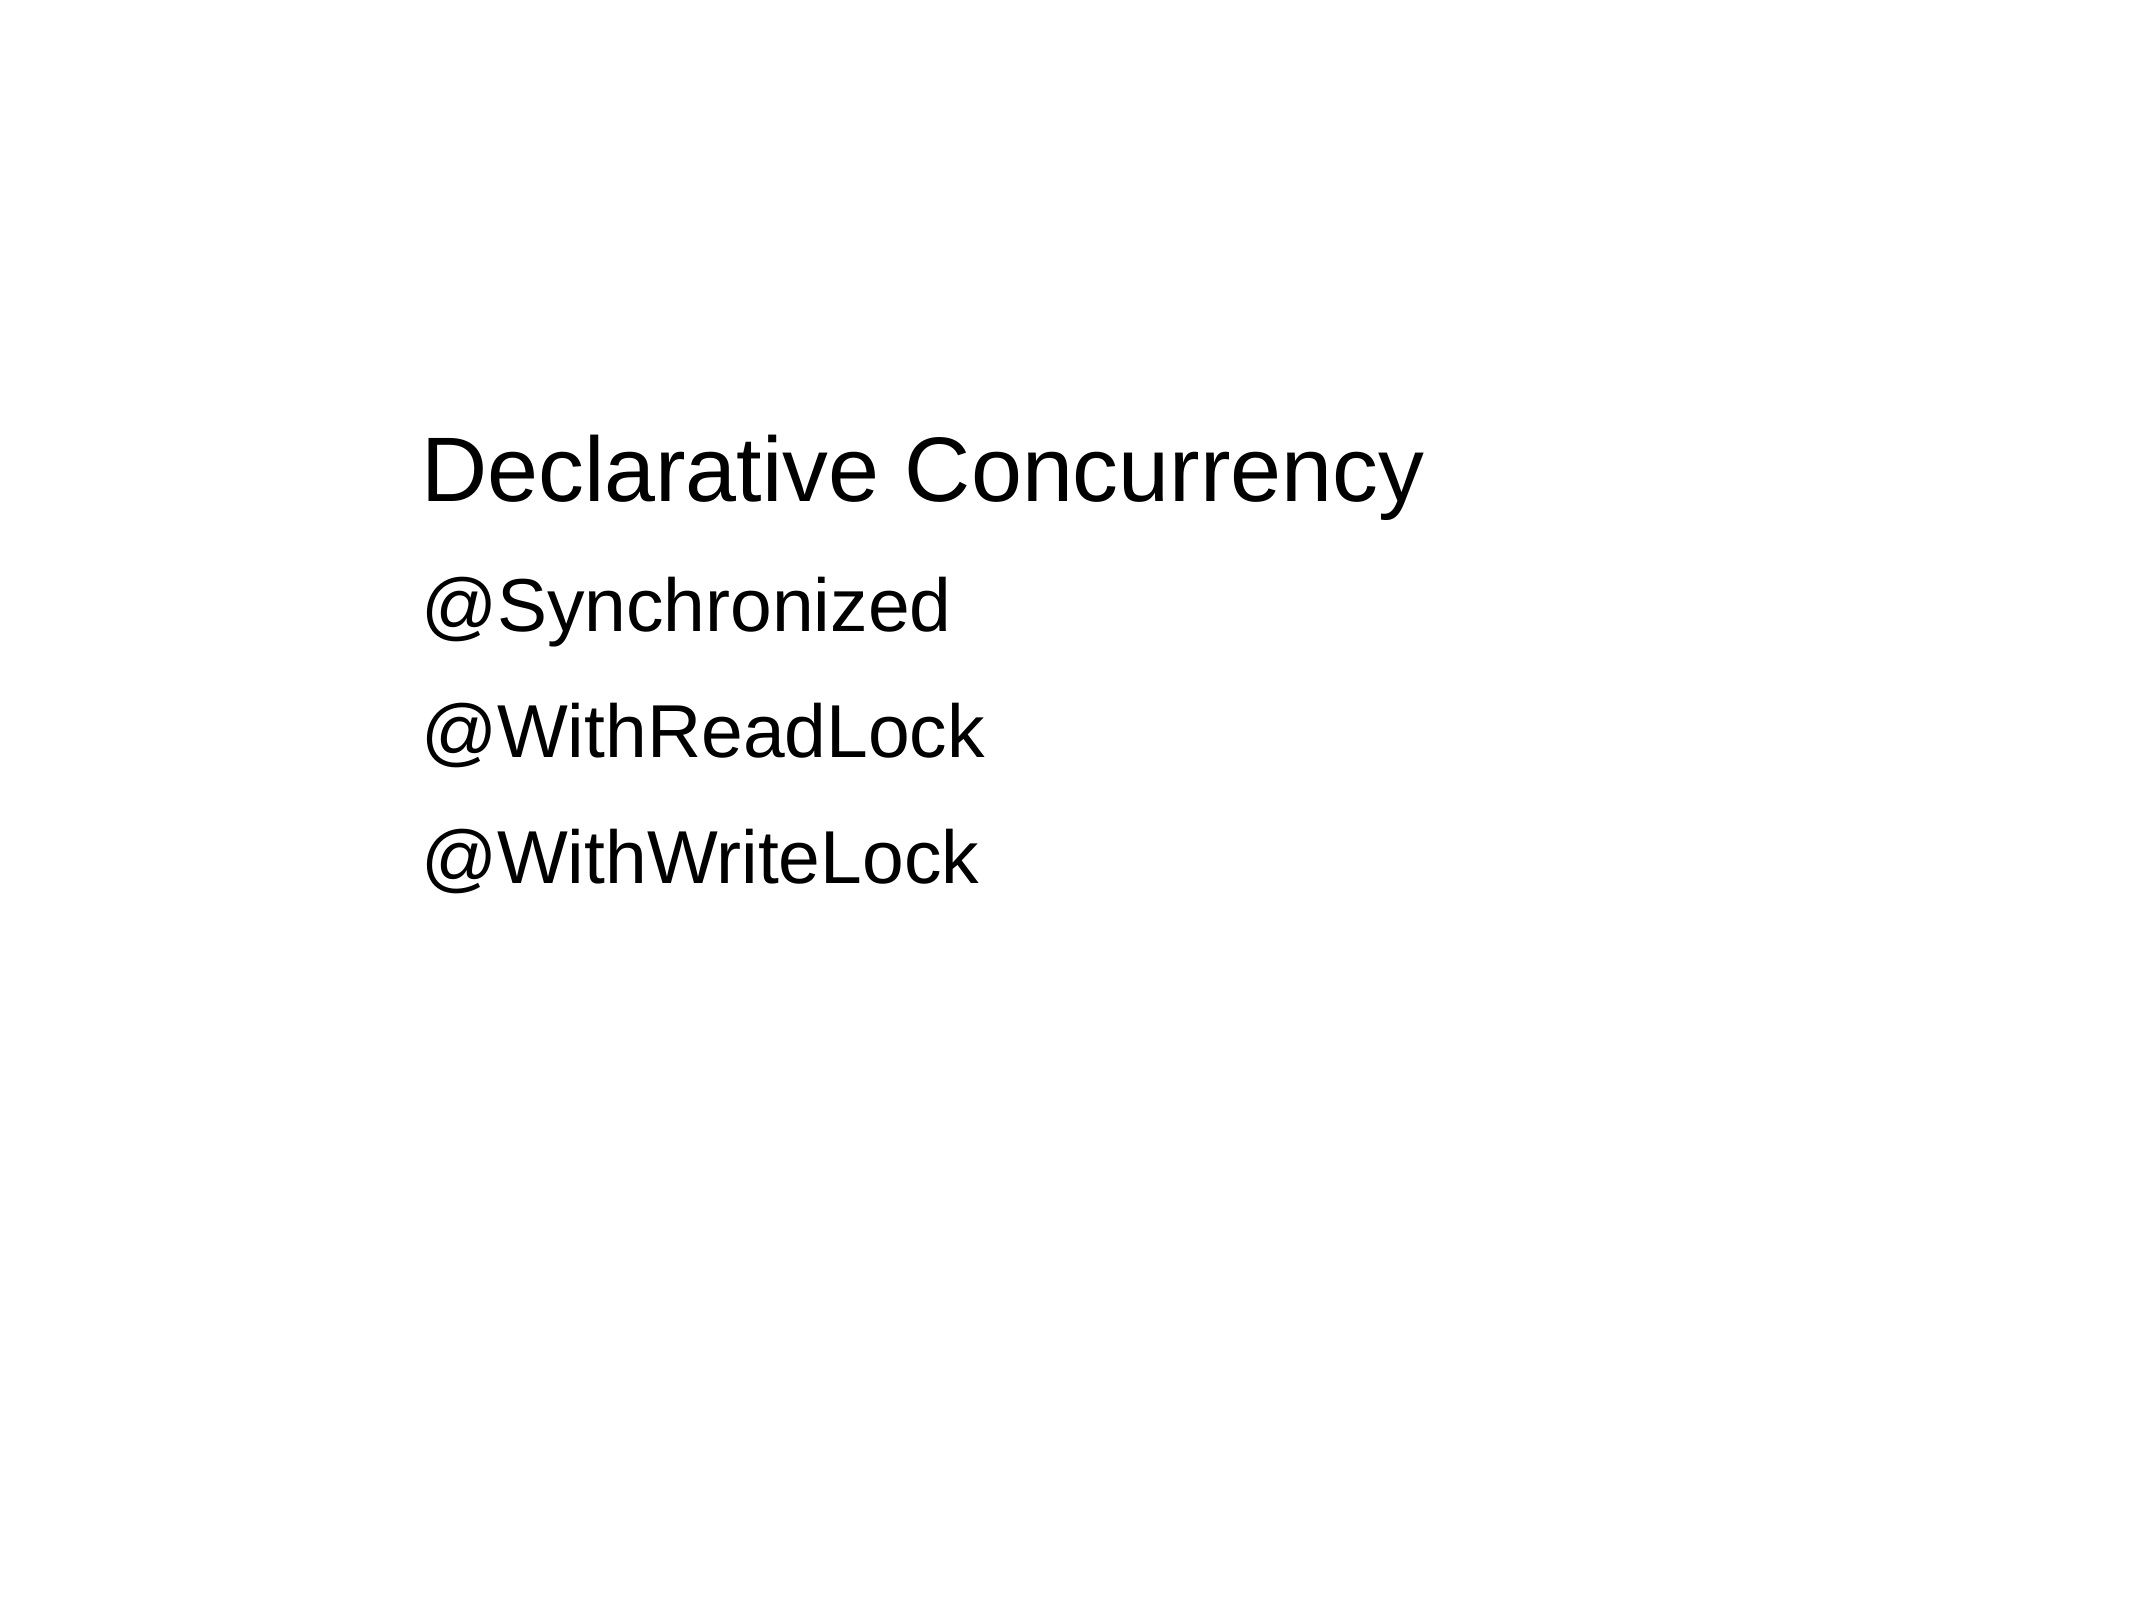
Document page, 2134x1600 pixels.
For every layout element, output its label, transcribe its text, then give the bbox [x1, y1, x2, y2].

text_box Declarative Concurrency @Synchronized @WithReadLock @WithWriteLock [421, 367, 1986, 1389]
